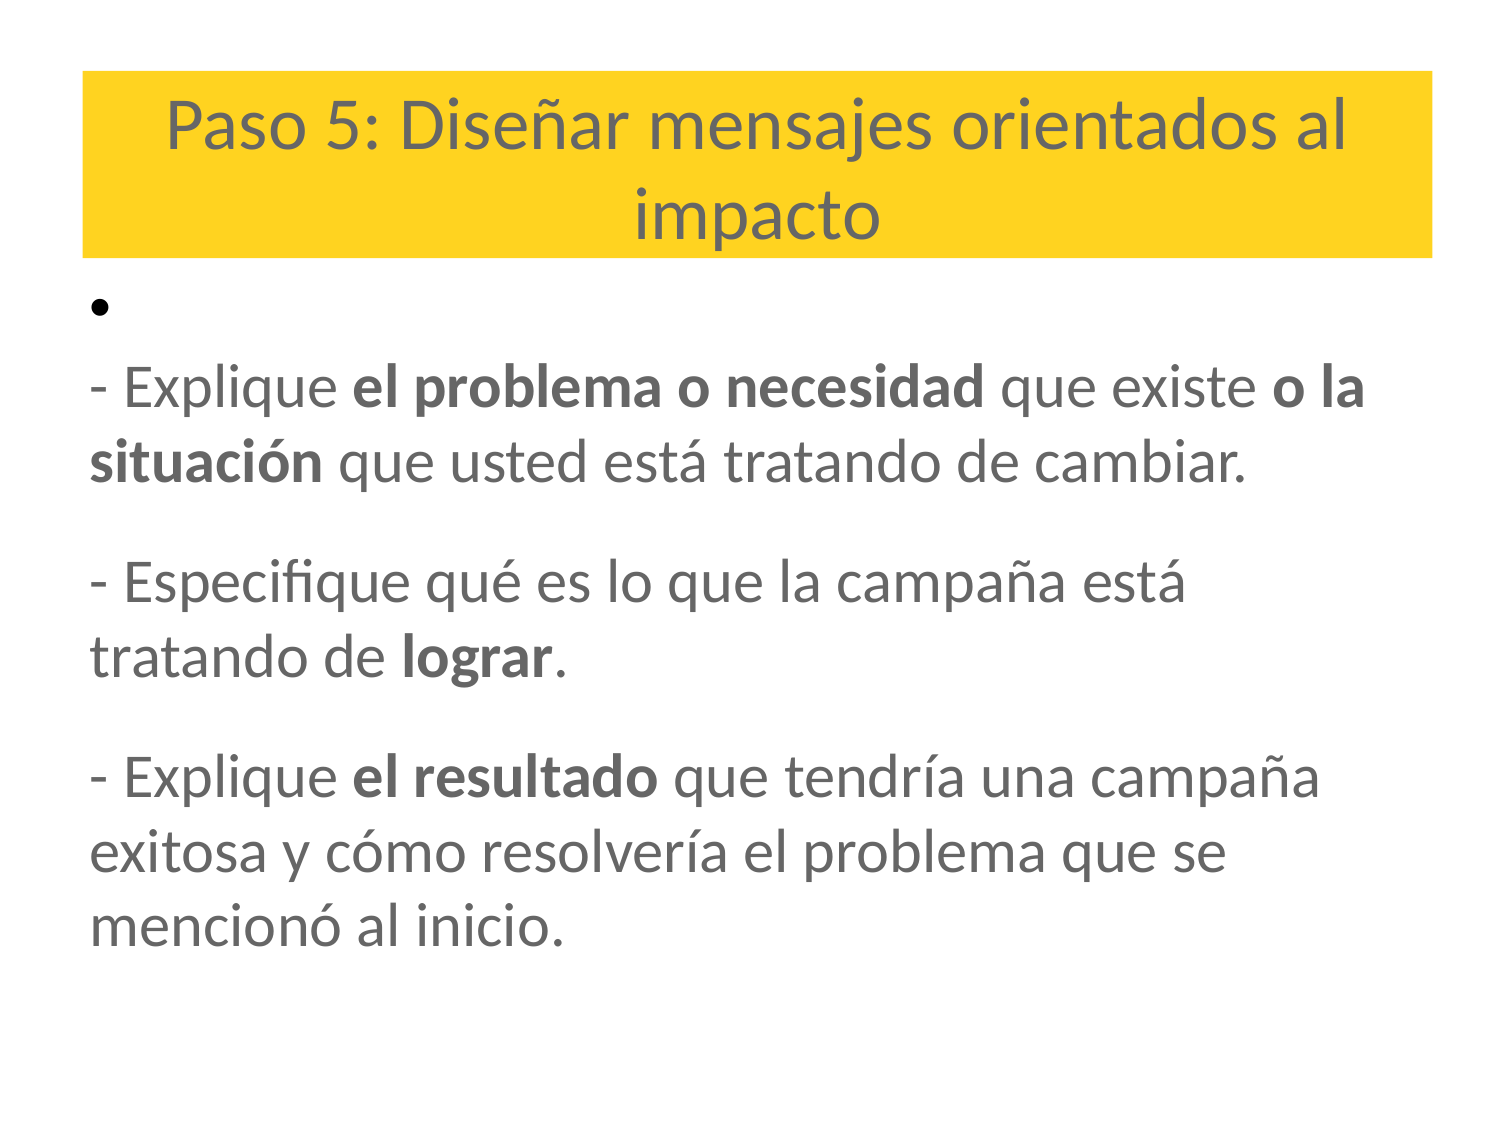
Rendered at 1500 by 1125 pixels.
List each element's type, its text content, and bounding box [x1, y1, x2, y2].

text_box Paso 5: Diseñar mensajes orientados al impacto [82, 70, 1433, 259]
text_box - Explique el problema o necesidad que existe o la situación que usted está tratando de cambiar. - Especifique qué es lo que la campaña está tratando de lograr. - Explique el resultado que tendría una campaña exitosa y cómo resolvería el problema que se mencionó al inicio. [75, 262, 1425, 1005]
